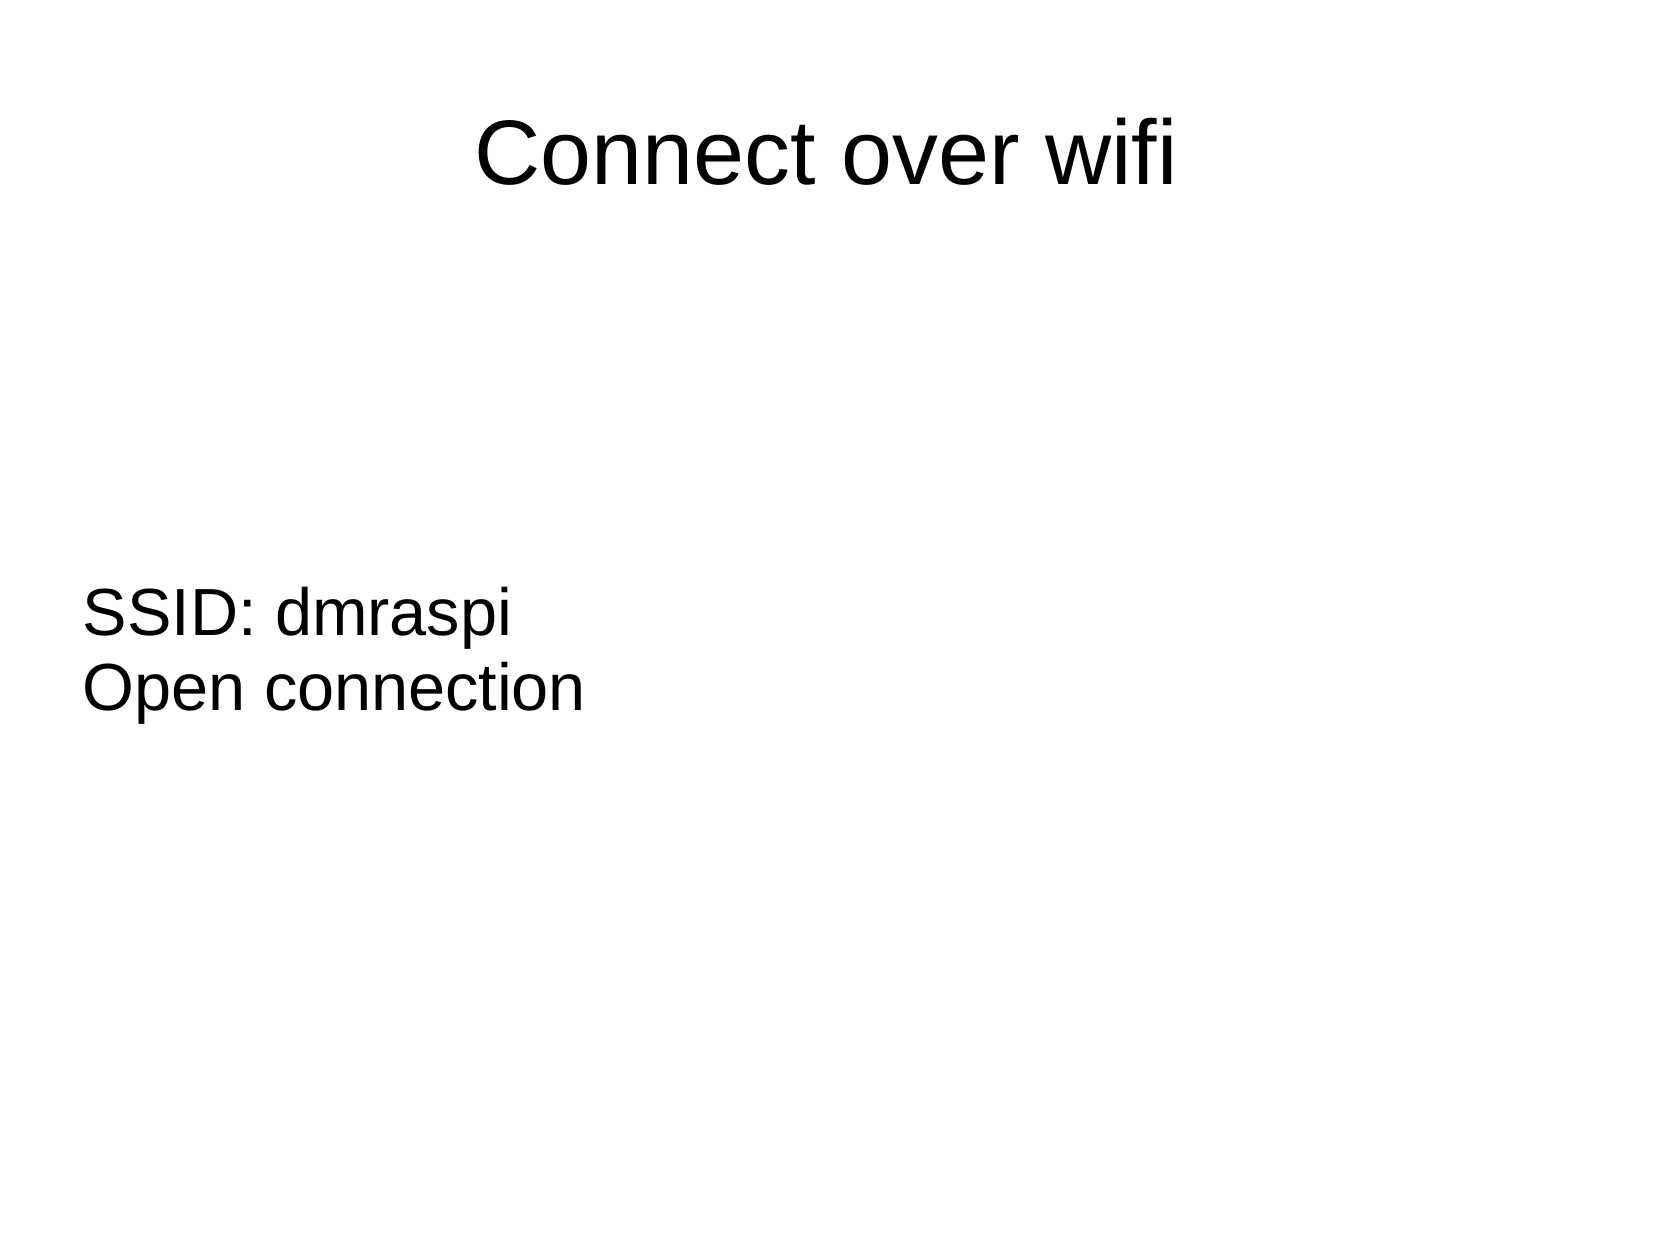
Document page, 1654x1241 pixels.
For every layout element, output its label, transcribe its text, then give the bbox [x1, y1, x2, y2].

title Connect over wifi [82, 49, 1571, 257]
subtitle SSID: dmraspi Open connection [82, 290, 1538, 1010]
